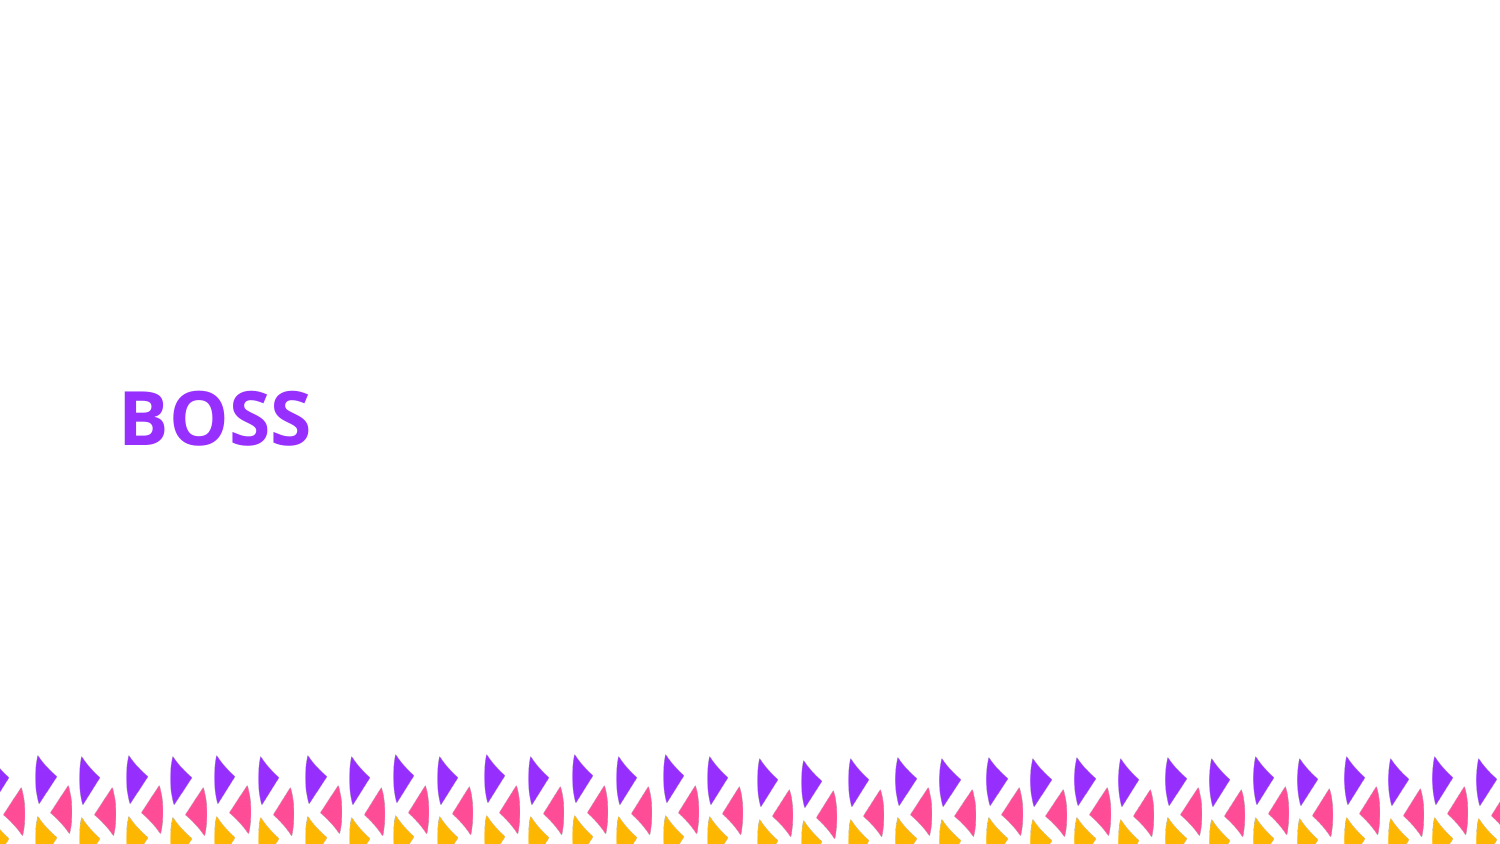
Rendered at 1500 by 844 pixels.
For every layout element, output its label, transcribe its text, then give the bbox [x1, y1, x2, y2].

picture [258, 757, 294, 844]
picture [895, 757, 932, 844]
picture [1297, 758, 1333, 844]
picture [305, 755, 342, 844]
picture [1388, 758, 1424, 844]
picture [1344, 756, 1380, 844]
picture [528, 756, 564, 844]
picture [707, 756, 743, 844]
picture [1074, 757, 1111, 844]
picture [79, 757, 116, 844]
picture [757, 758, 793, 844]
picture [1253, 756, 1289, 844]
picture [393, 754, 429, 844]
picture [1476, 758, 1500, 844]
picture [437, 756, 473, 844]
picture [572, 754, 608, 844]
picture [663, 754, 699, 844]
picture [616, 756, 652, 844]
picture [848, 758, 884, 844]
picture [1118, 758, 1154, 844]
picture [349, 757, 385, 844]
picture [1432, 756, 1468, 844]
picture [35, 755, 72, 844]
picture [939, 758, 976, 844]
title BOSS [103, 355, 823, 488]
picture [170, 757, 207, 844]
picture [214, 755, 251, 844]
picture [986, 757, 1023, 844]
picture [126, 755, 163, 844]
picture [484, 754, 520, 844]
picture [1030, 758, 1067, 844]
picture [1165, 757, 1202, 844]
picture [1209, 758, 1245, 844]
picture [801, 760, 837, 844]
picture [0, 757, 25, 844]
